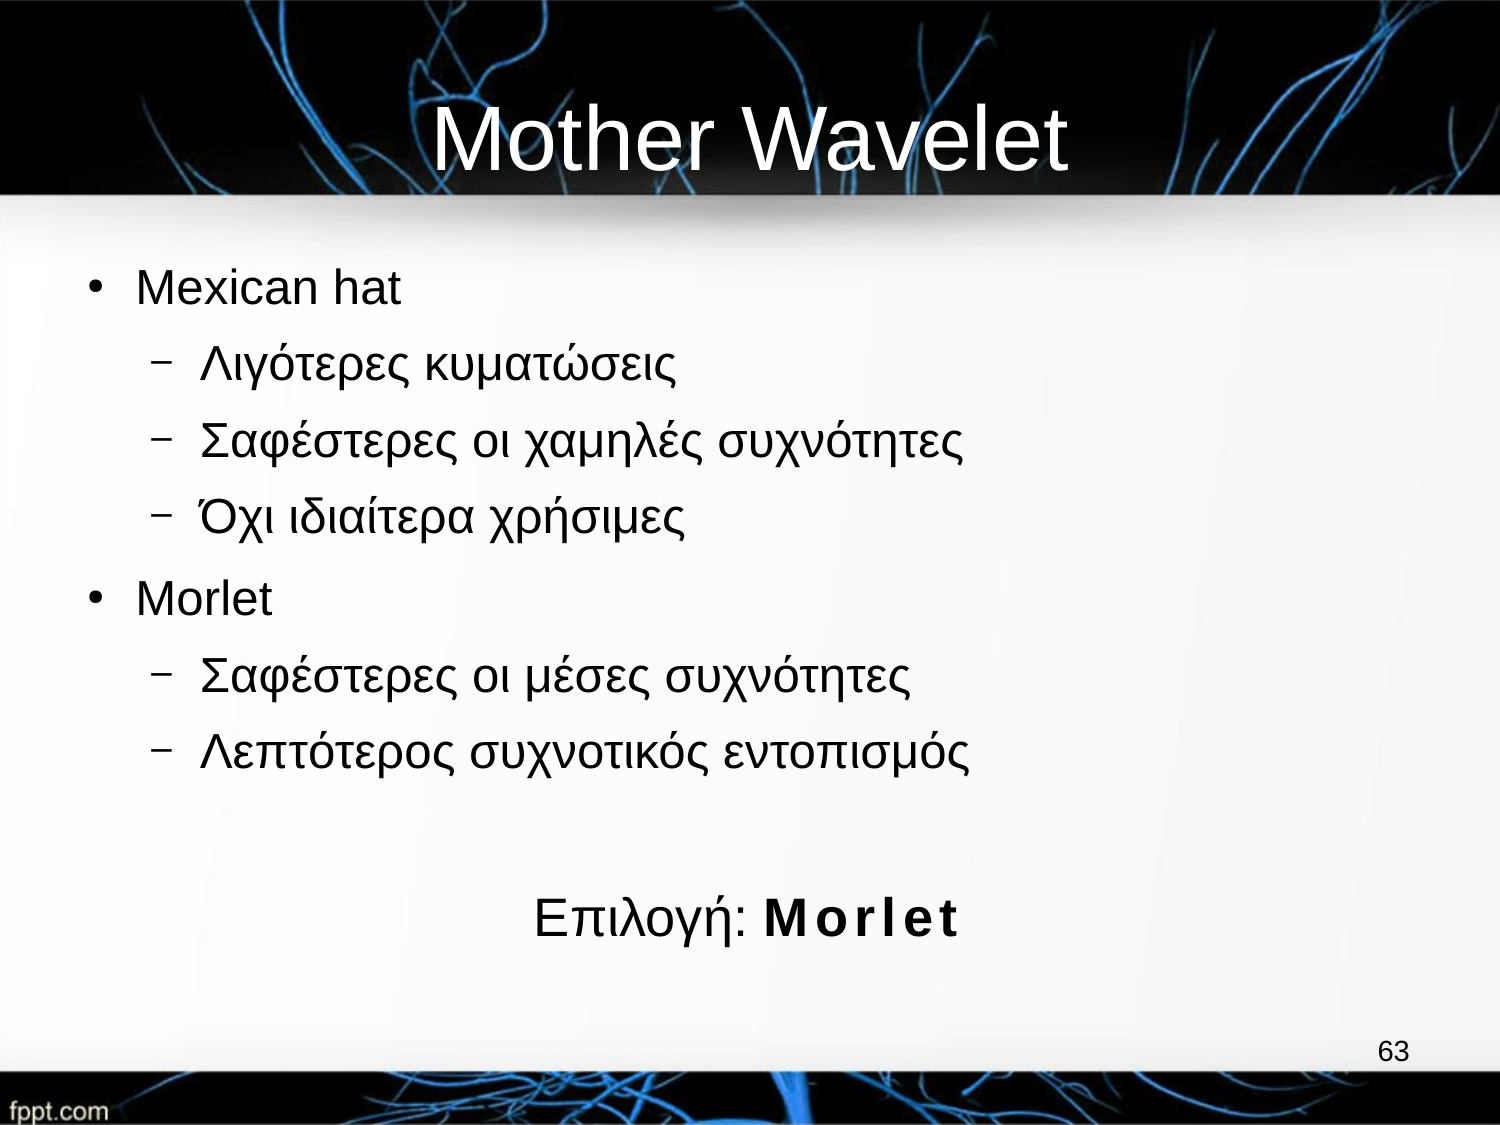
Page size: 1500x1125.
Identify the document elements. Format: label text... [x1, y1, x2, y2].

list Mexican hat Λιγότερες κυματώσεις Σαφέστερες οι χαμηλές συχνότητες Όχι ιδιαίτερα χρήσιμες Morlet Σαφέστερες οι μέσες συχνότητες Λεπτότερος συχνοτικός εντοπισμός [70, 259, 1421, 781]
list Επιλογή: Morlet [70, 857, 1421, 978]
picture [0, 0, 1500, 1125]
title Mother Wavelet [75, 45, 1425, 233]
